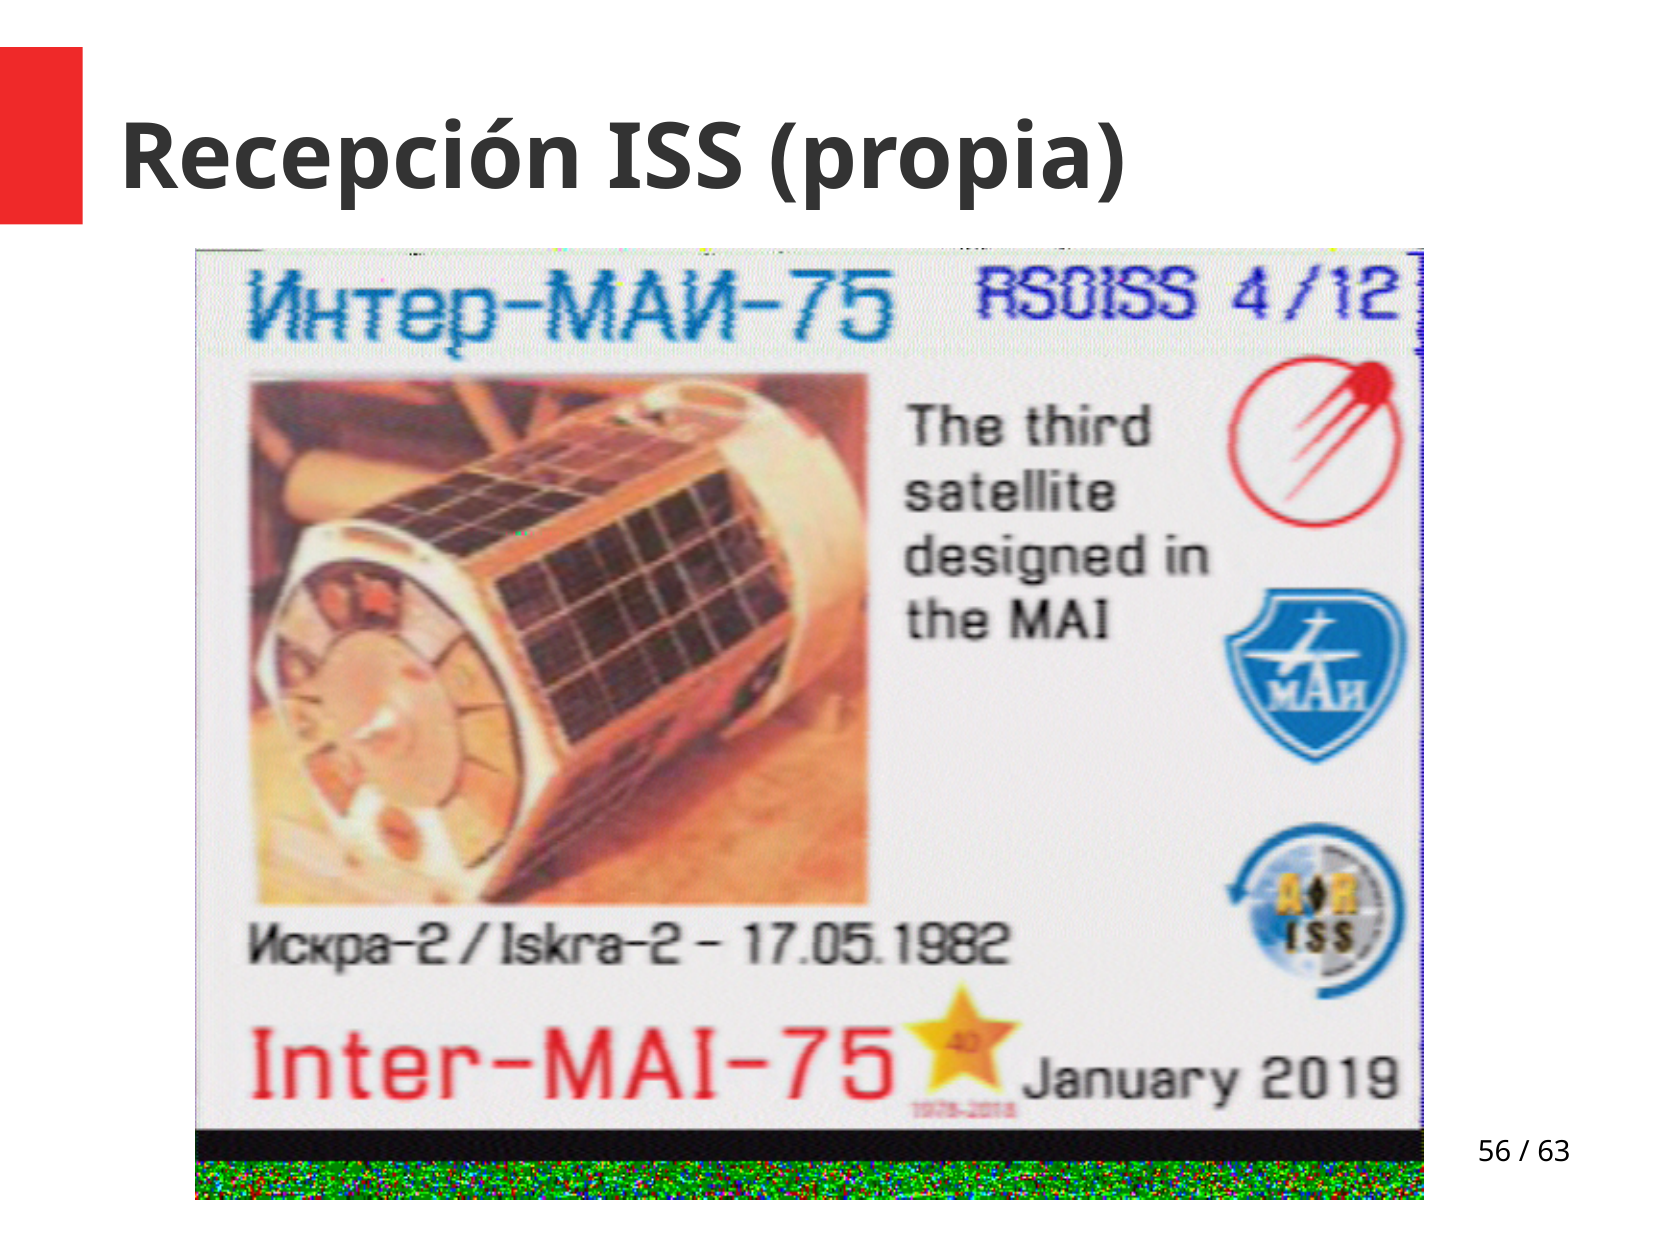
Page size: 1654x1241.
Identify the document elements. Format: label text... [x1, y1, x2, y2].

title Recepción ISS (propia) [118, 49, 1571, 257]
picture [195, 248, 1424, 1201]
